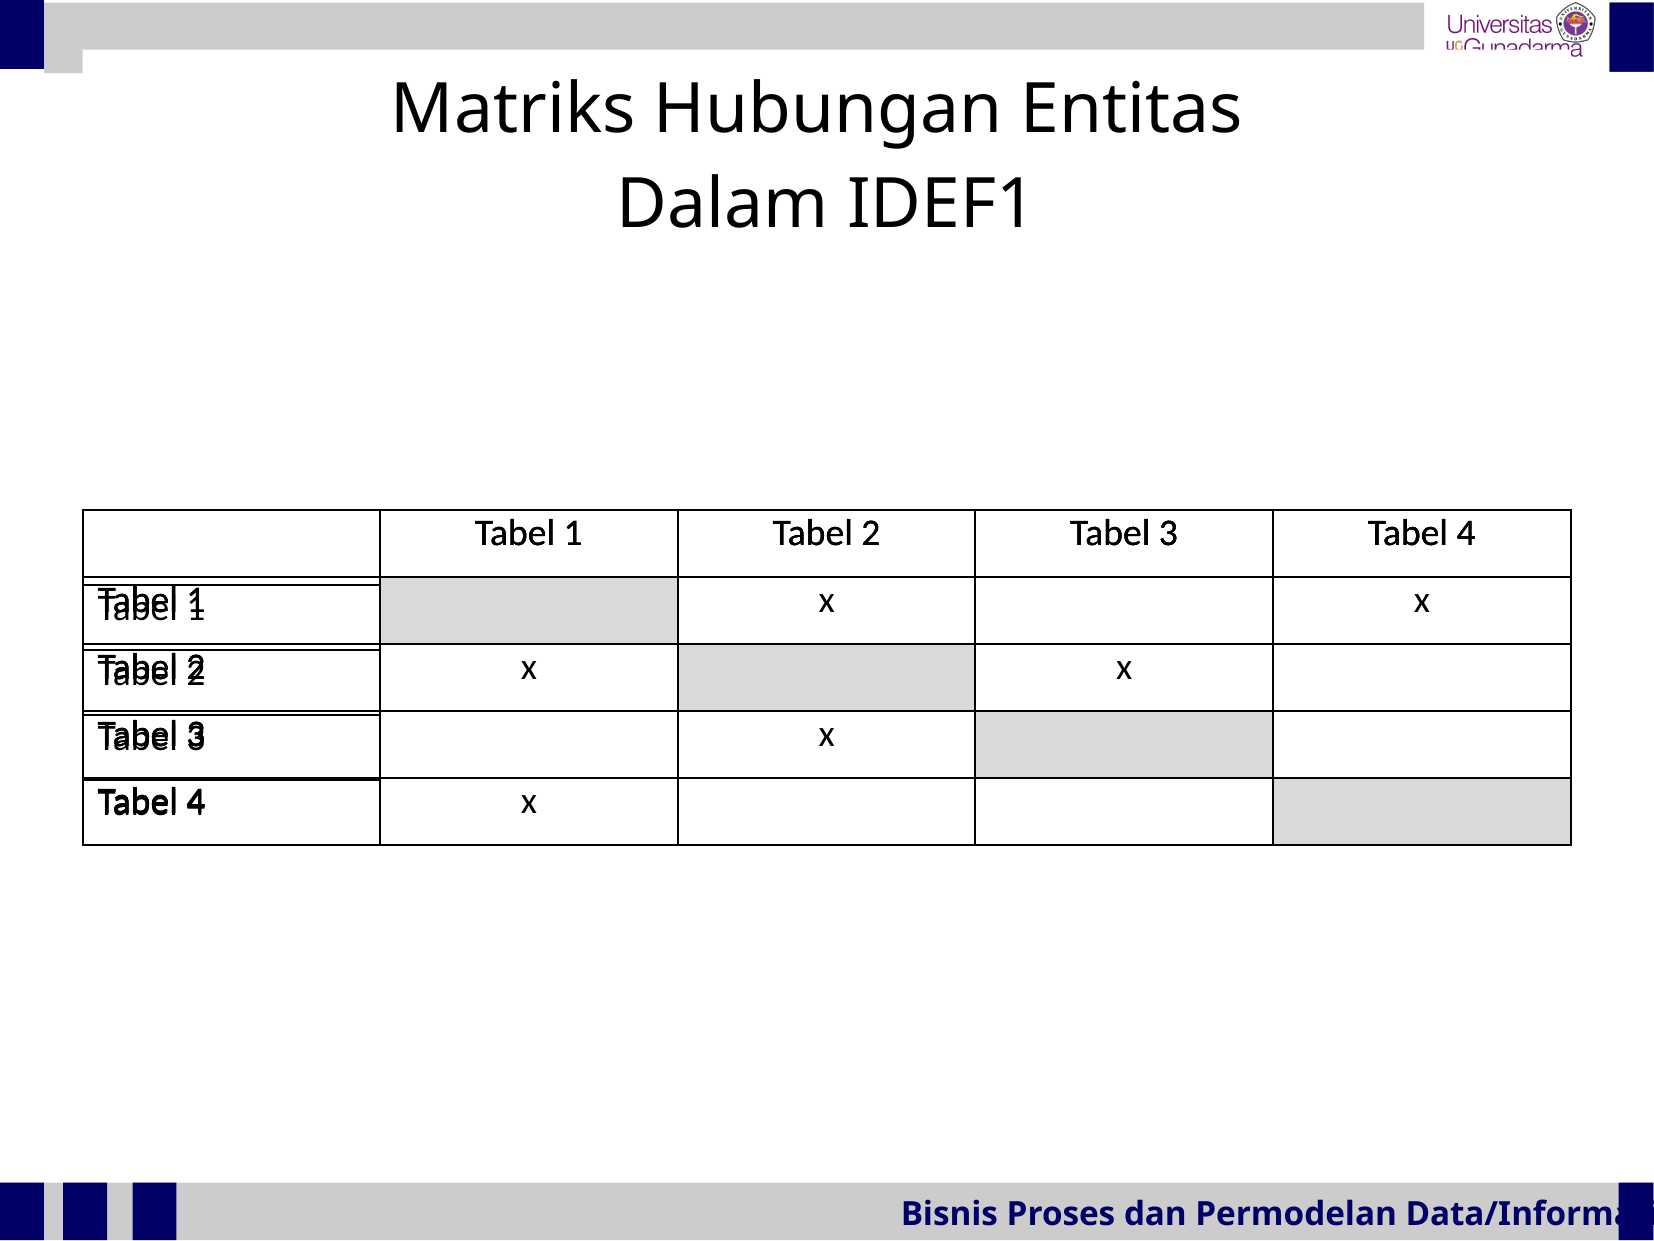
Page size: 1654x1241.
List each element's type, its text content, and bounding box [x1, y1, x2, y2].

table_cell x [976, 645, 1272, 710]
picture [1437, 2, 1610, 62]
table_cell Tabel 3 [84, 712, 379, 777]
table_cell Tabel 4 [84, 779, 379, 844]
table_cell Tabel 1 [84, 578, 379, 643]
table_header Tabel 2 [679, 511, 974, 576]
title Matriks Hubungan Entitas Dalam IDEF1 [82, 49, 1571, 257]
table_cell x [679, 712, 974, 777]
table_cell [976, 578, 1272, 643]
table_cell Tabel 2 [84, 645, 379, 710]
table_cell x [1274, 578, 1570, 643]
table_header Tabel 3 [976, 511, 1272, 576]
table_cell x [679, 578, 974, 643]
table_cell x [381, 779, 677, 844]
table_cell [1274, 712, 1570, 777]
table_cell [679, 645, 974, 710]
table_cell [381, 712, 677, 777]
table_header Tabel 1 [381, 511, 677, 576]
table_header Tabel 4 [1274, 511, 1570, 576]
table_cell [381, 578, 677, 643]
table_cell x [381, 645, 677, 710]
table_cell [1274, 645, 1570, 710]
table_cell [976, 712, 1272, 777]
table_header [84, 511, 379, 576]
table_cell [679, 779, 974, 844]
table_cell [1274, 779, 1570, 844]
table_cell [976, 779, 1272, 844]
